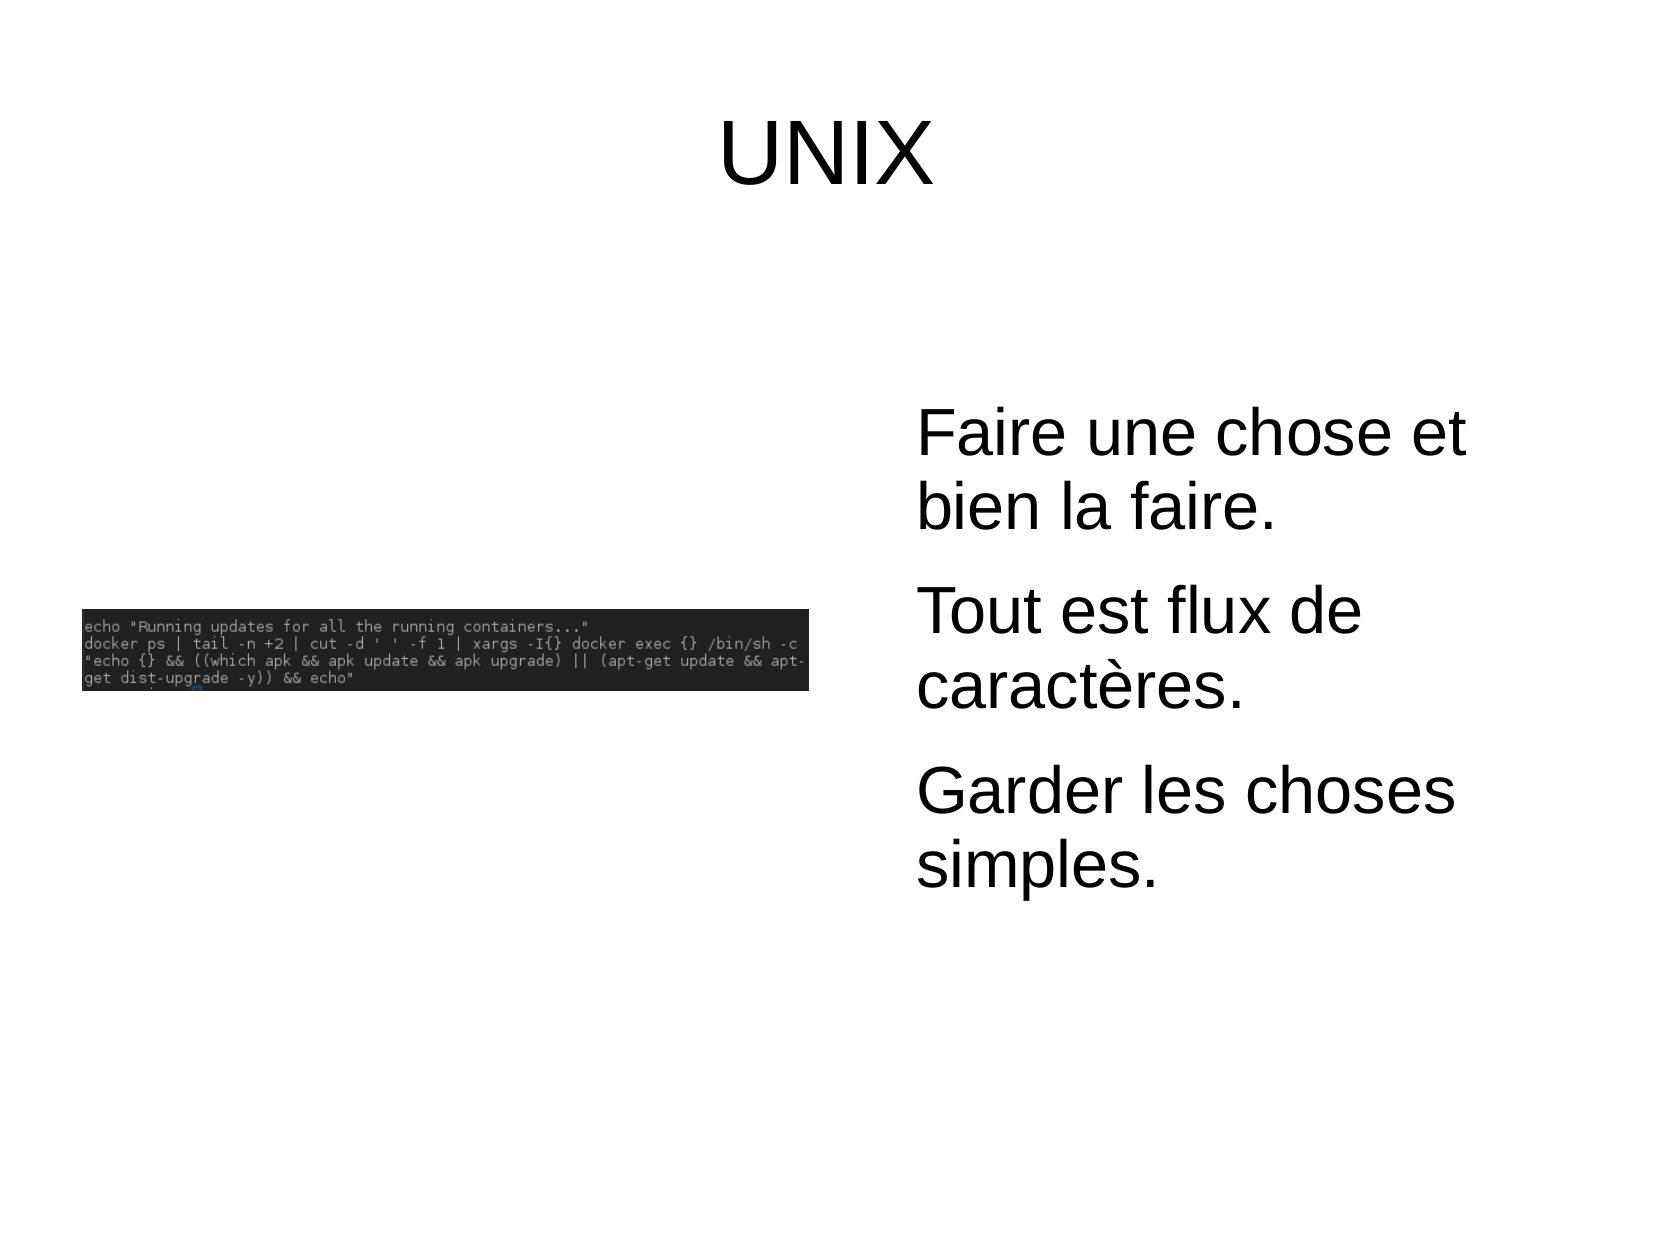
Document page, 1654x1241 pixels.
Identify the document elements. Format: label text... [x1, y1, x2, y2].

title UNIX [82, 49, 1571, 257]
list Faire une chose et bien la faire. Tout est flux de caractères. Garder les choses simples. [845, 290, 1572, 1010]
picture [82, 609, 809, 691]
